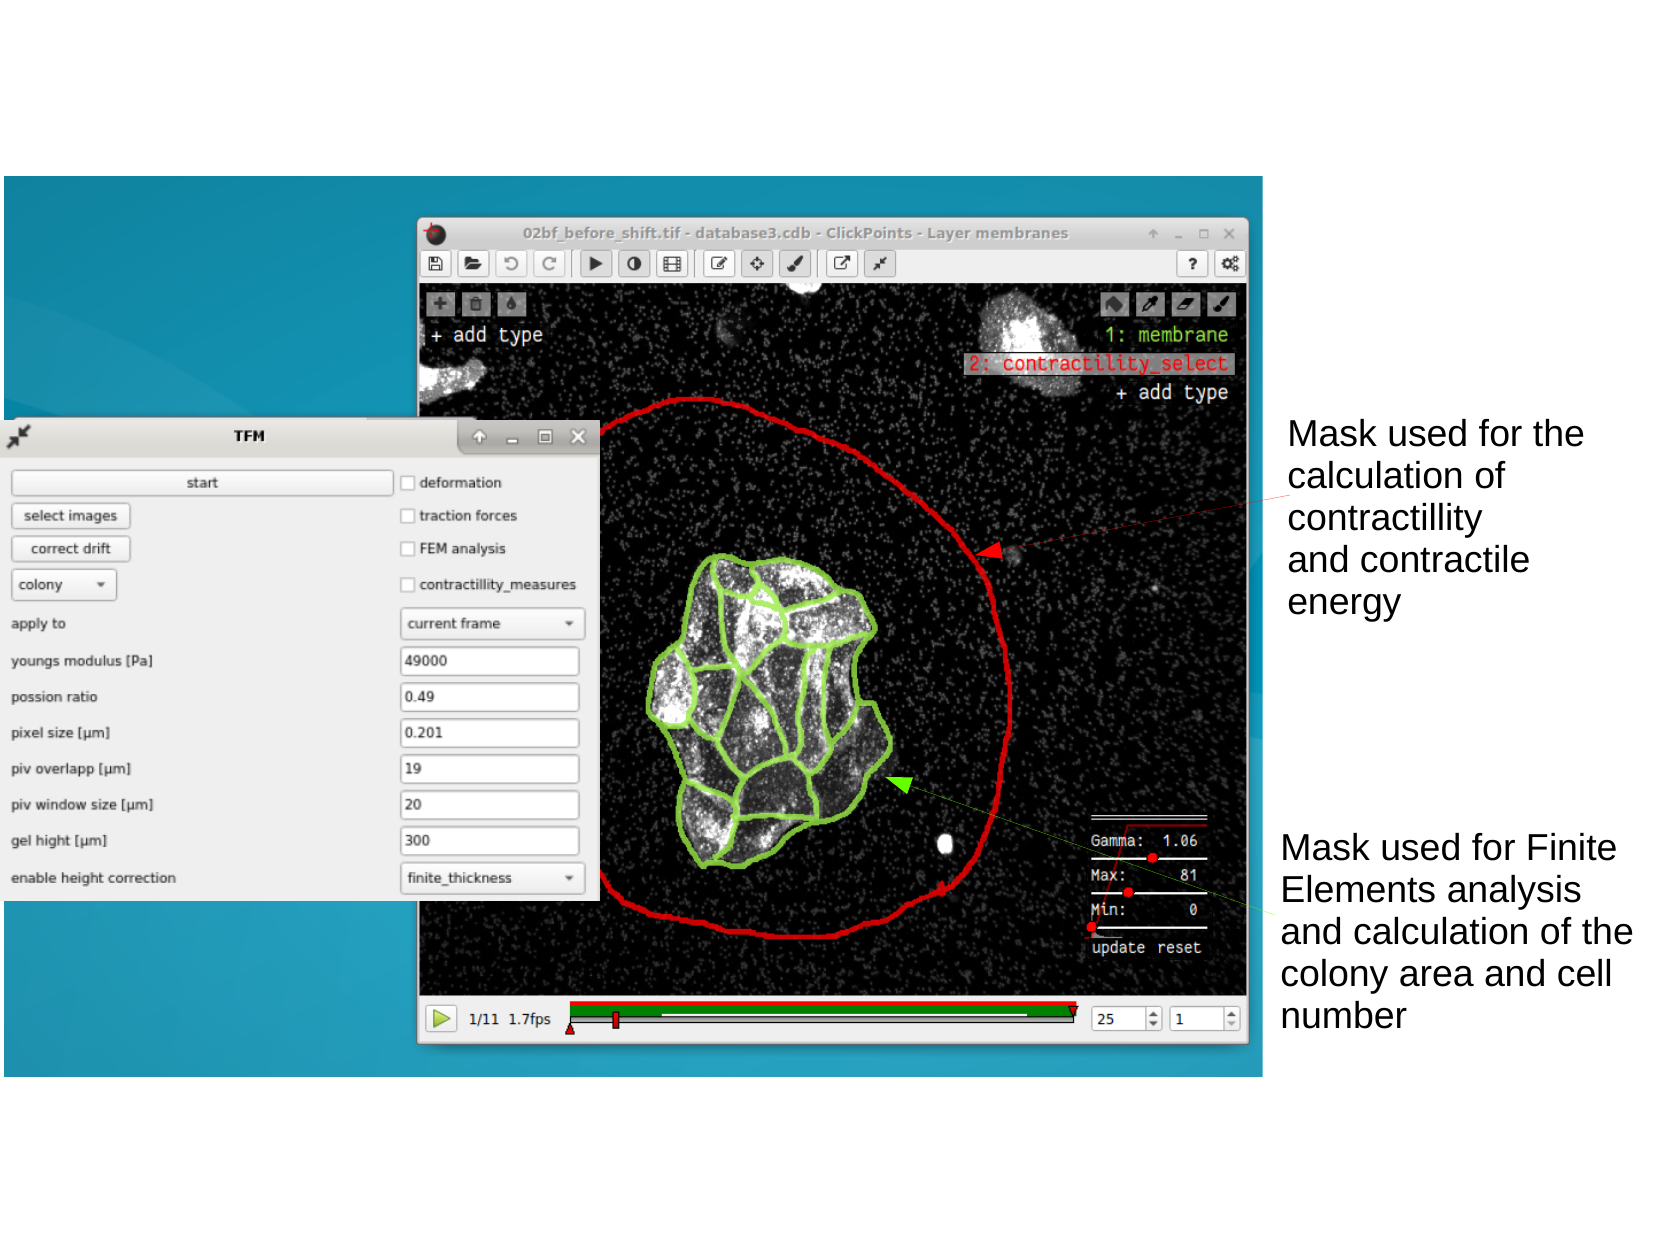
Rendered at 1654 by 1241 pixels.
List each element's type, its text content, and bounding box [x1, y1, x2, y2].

text_box Mask used for Finite Elements analysis and calculation of the colony area and cell number [1265, 819, 1654, 1044]
picture [0, 176, 1263, 1077]
text_box Mask used for the calculation of contractillity and contractile energy [1272, 405, 1654, 630]
